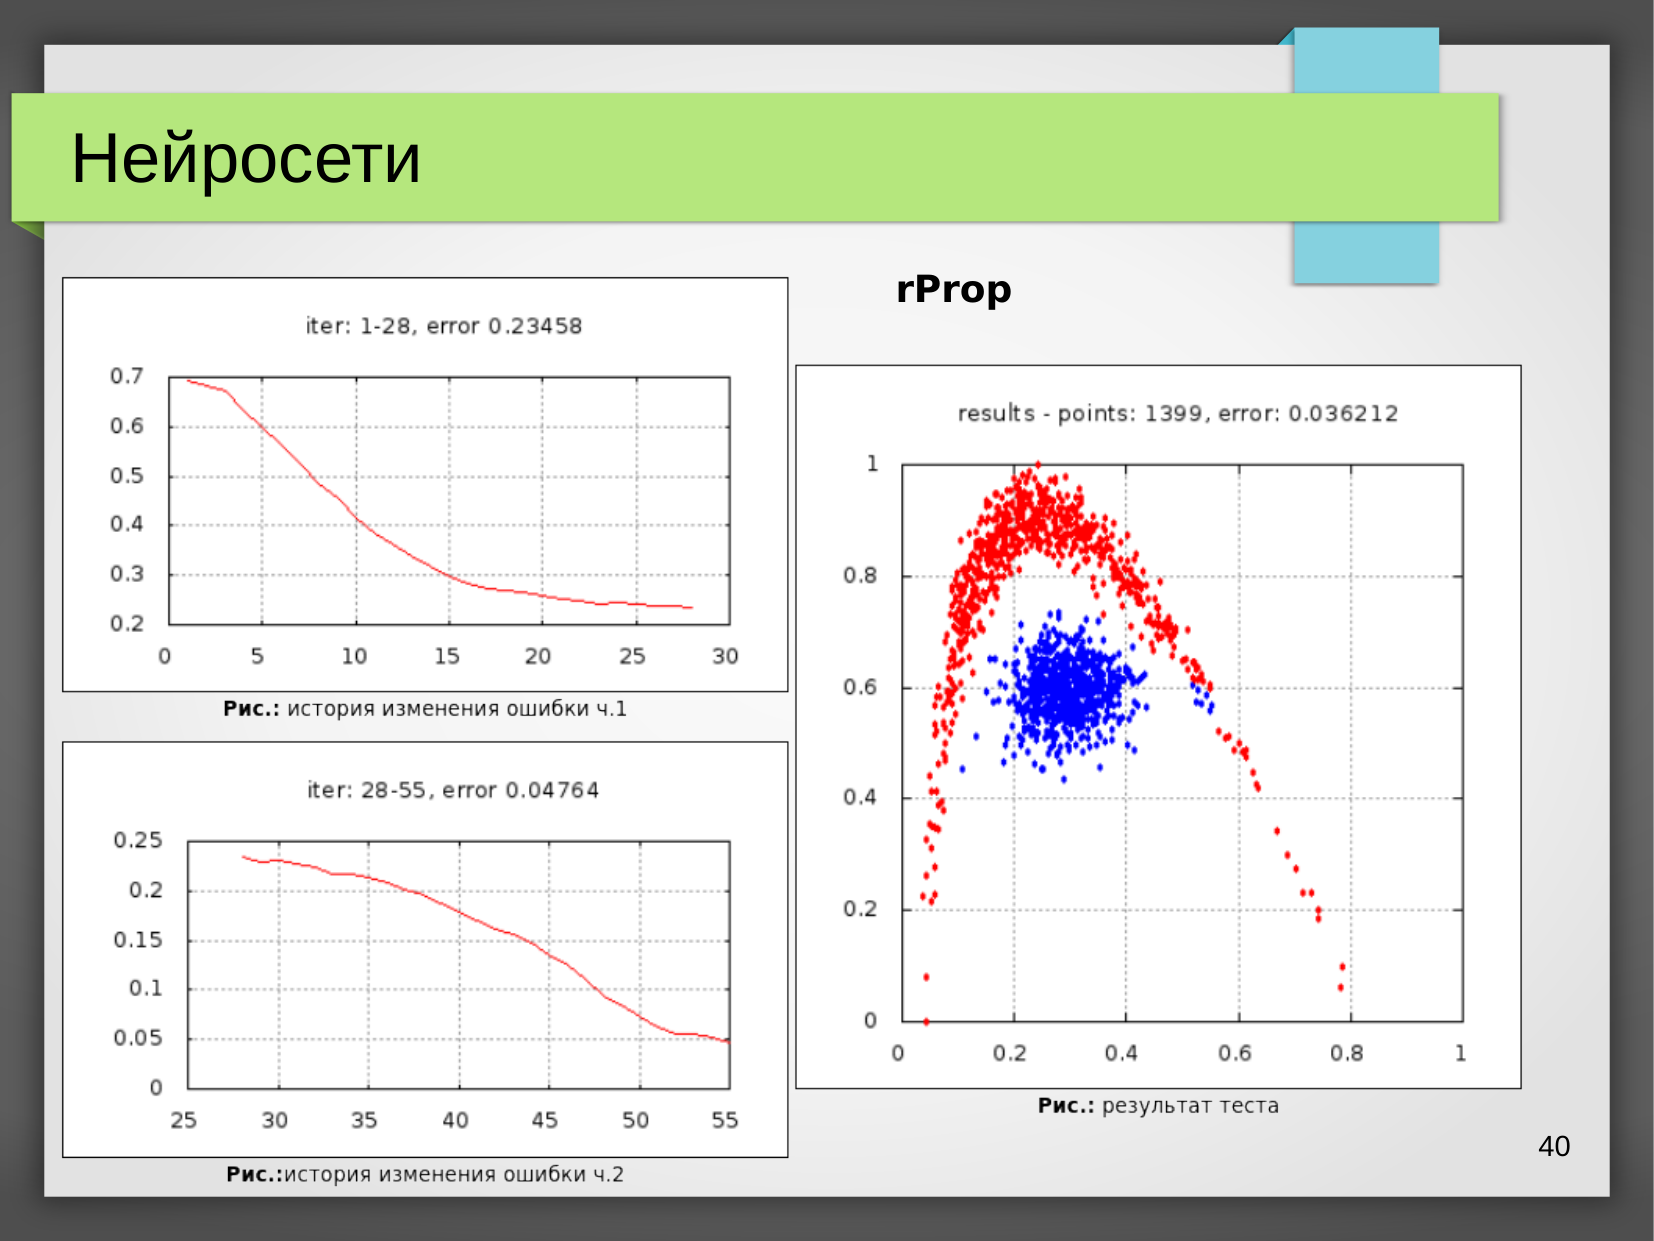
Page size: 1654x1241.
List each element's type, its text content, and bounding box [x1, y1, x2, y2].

picture [0, 0, 1654, 1241]
text_box rProp [880, 260, 1028, 319]
title Нейросети [70, 118, 1205, 199]
